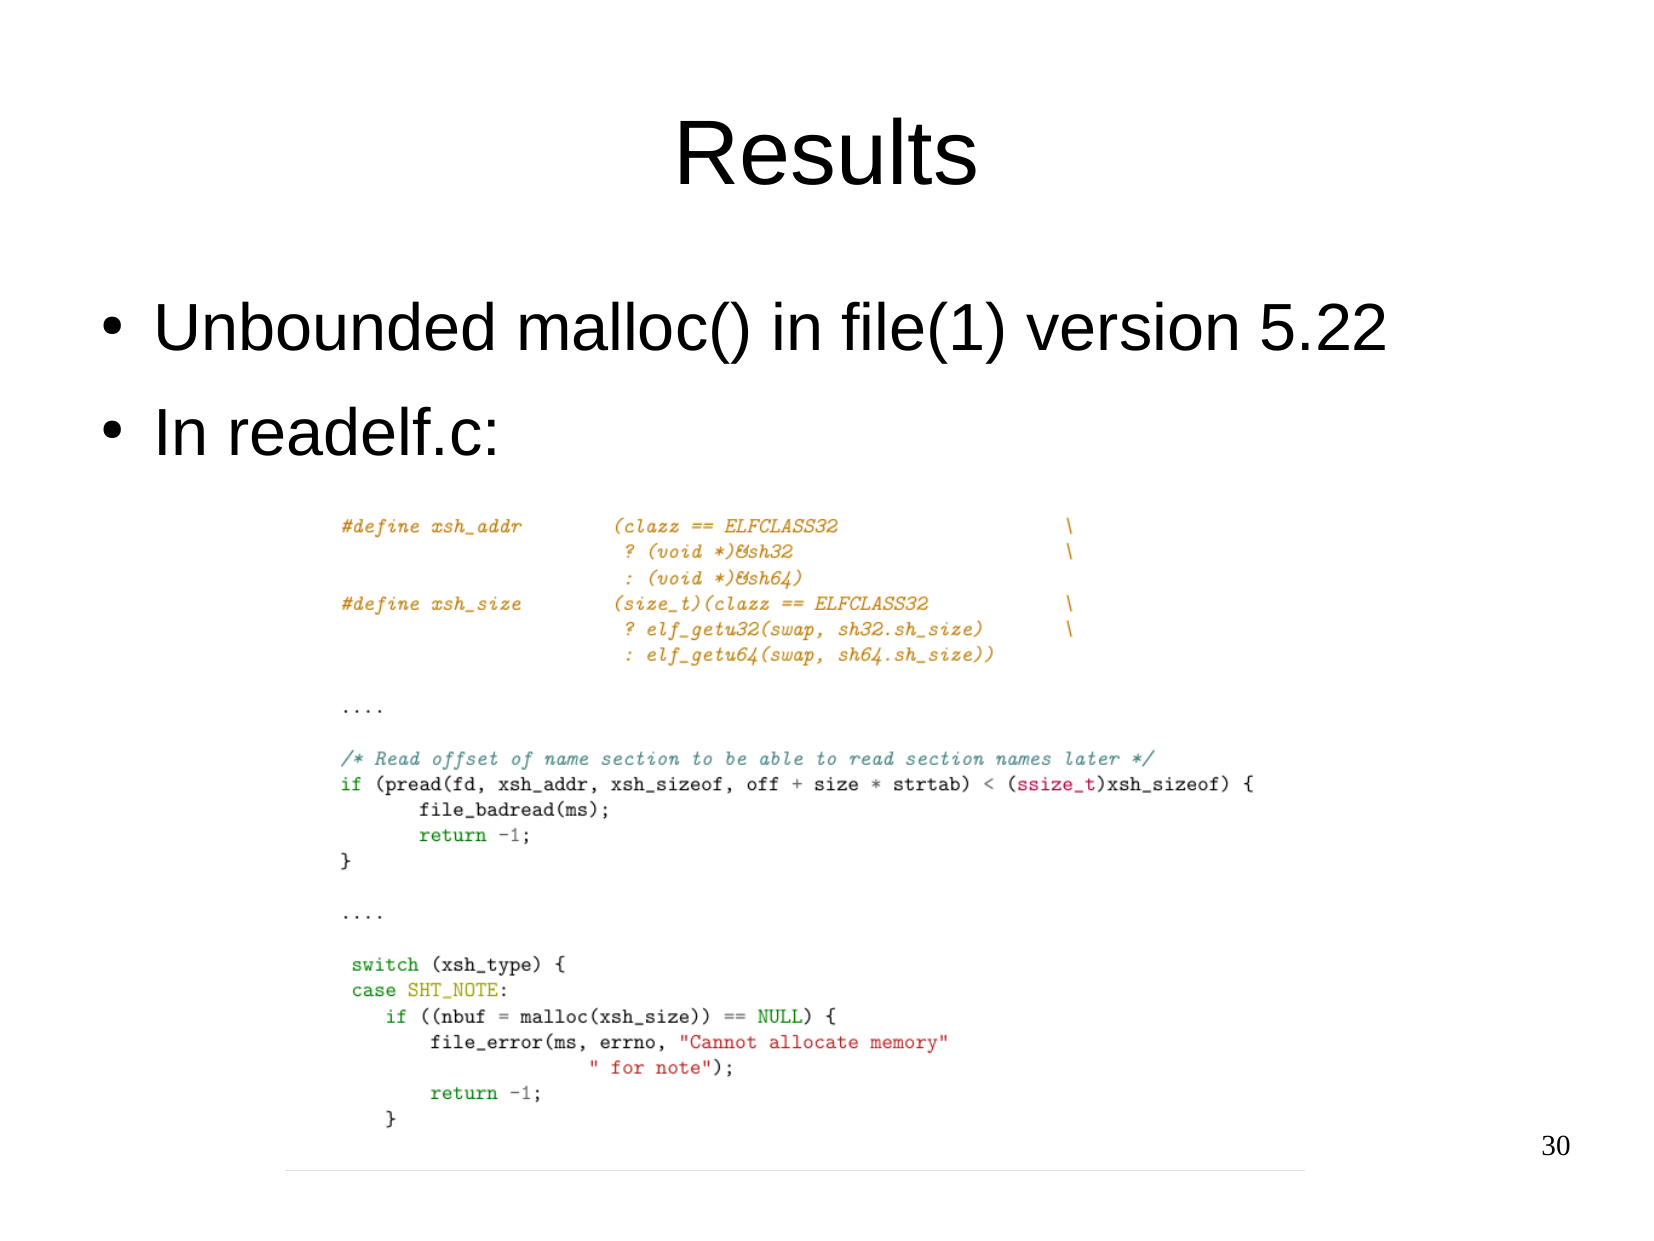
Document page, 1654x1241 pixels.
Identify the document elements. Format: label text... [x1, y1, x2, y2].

list Unbounded malloc() in file(1) version 5.22 In readelf.c: [82, 290, 1571, 1010]
picture [285, 480, 1306, 1171]
title Results [82, 49, 1571, 257]
